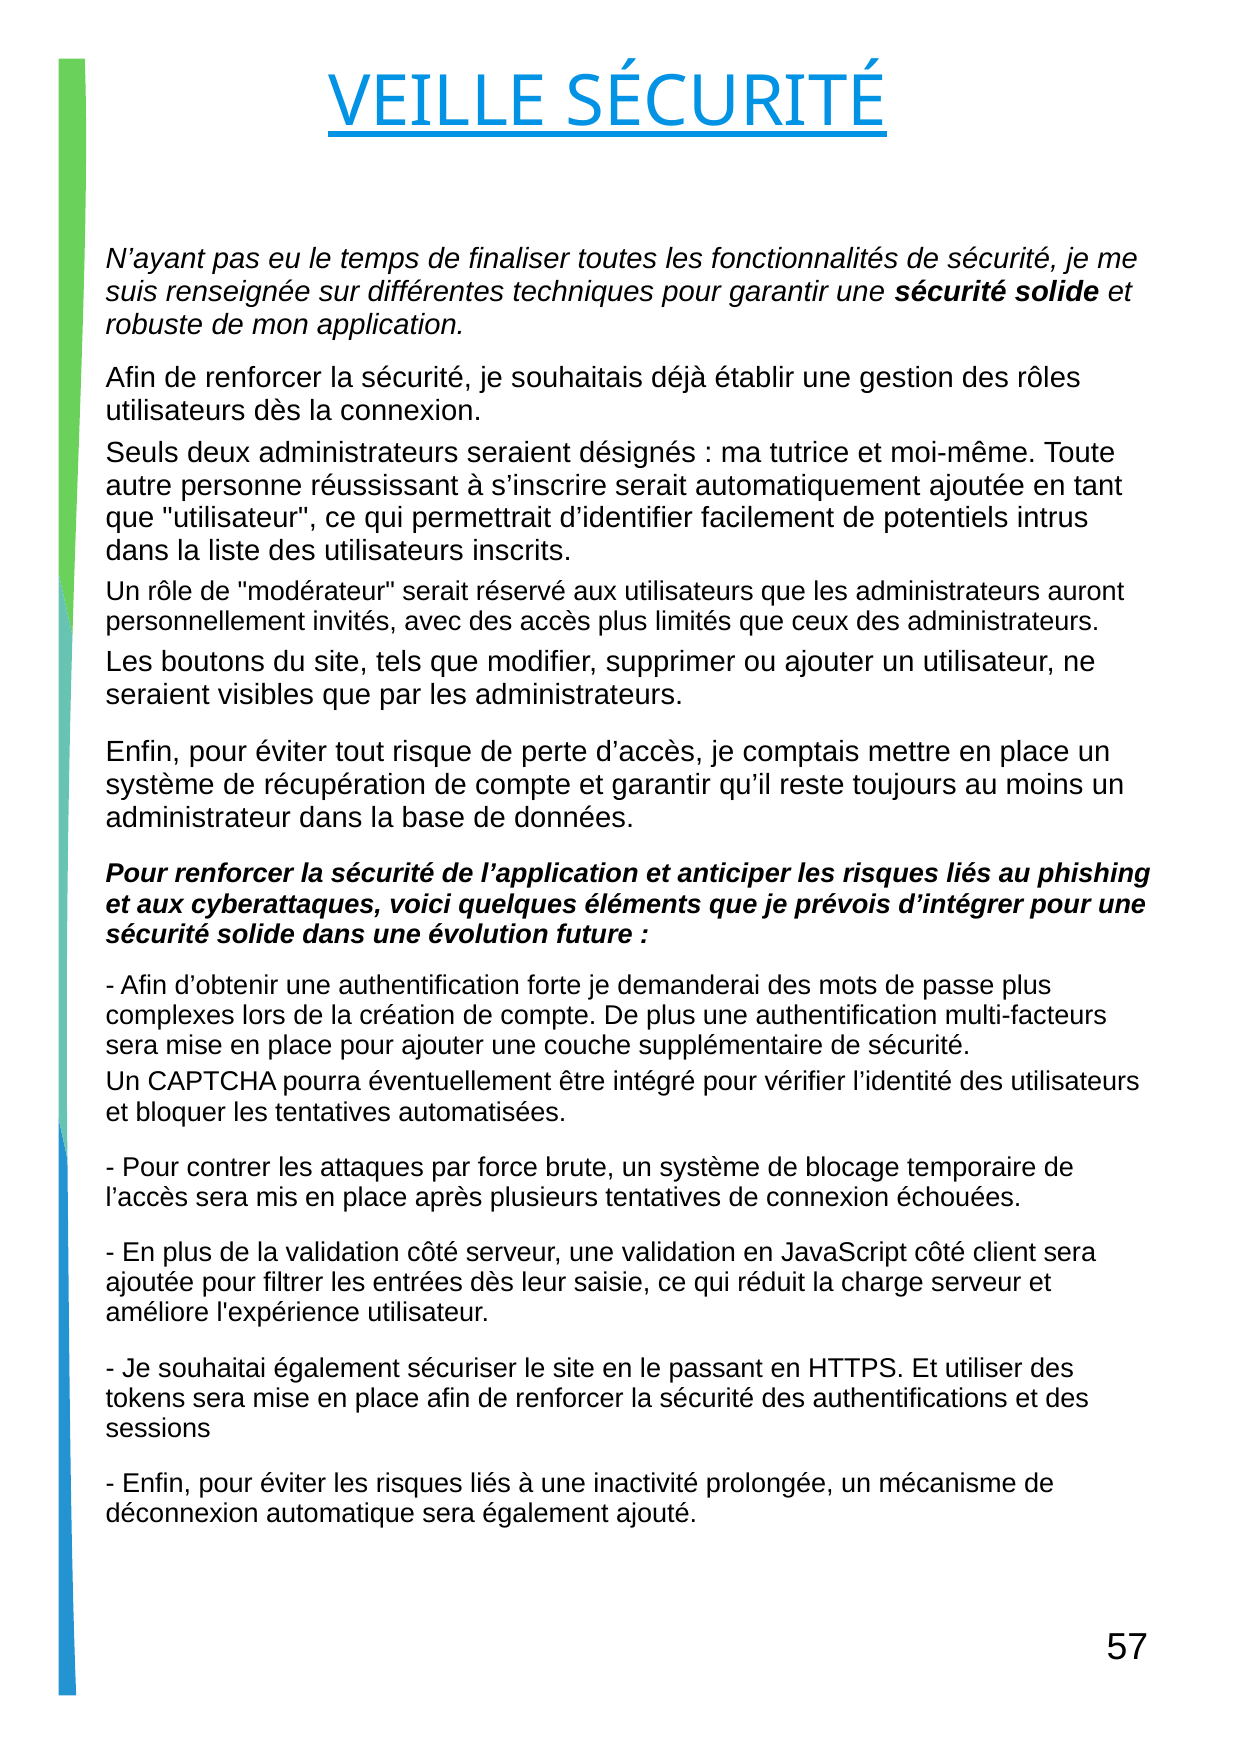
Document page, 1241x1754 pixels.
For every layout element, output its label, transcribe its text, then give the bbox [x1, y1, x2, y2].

text_box <numéro> [1091, 1618, 1241, 1742]
text_box N’ayant pas eu le temps de finaliser toutes les fonctionnalités de sécurité, je me suis renseignée sur différentes techniques pour garantir une sécurité solide et robuste de mon application. Afin de renforcer la sécurité, je souhaitais déjà établir une gestion des rôles utilisateurs dès la connexion. Seuls deux administrateurs seraient désignés : ma tutrice et moi-même. Toute autre personne réussissant à s’inscrire serait automatiquement ajoutée en tant que "utilisateur", ce qui permettrait d’identifier facilement de potentiels intrus dans la liste des utilisateurs inscrits. Un rôle de "modérateur" serait réservé aux utilisateurs que les administrateurs auront personnellement invités, avec des accès plus limités que ceux des administrateurs. Les boutons du site, tels que modifier, supprimer ou ajouter un utilisateur, ne seraient visibles que par les administrateurs. Enfin, pour éviter tout risque de perte d’accès, je comptais mettre en place un système de récupération de compte et garantir qu’il reste toujours au moins un administrateur dans la base de données. Pour renforcer la sécurité de l’application et anticiper les risques liés au phishing et aux cyberattaques, voici quelques éléments que je prévois d’intégrer pour une sécurité solide dans une évolution future : - Afin d’obtenir une authentification forte je demanderai des mots de passe plus complexes lors de la création de compte. De plus une authentification multi-facteurs sera mise en place pour ajouter une couche supplémentaire de sécurité. Un CAPTCHA pourra éventuellement être intégré pour vérifier l’identité des utilisateurs et bloquer les tentatives automatisées. - Pour contrer les attaques par force brute, un système de blocage temporaire de l’accès sera mis en place après plusieurs tentatives de connexion échouées. - En plus de la validation côté serveur, une validation en JavaScript côté client sera ajoutée pour filtrer les entrées dès leur saisie, ce qui réduit la charge serveur et améliore l'expérience utilisateur. - Je souhaitai également sécuriser le site en le passant en HTTPS. Et utiliser des tokens sera mise en place afin de renforcer la sécurité des authentifications et des sessions - Enfin, pour éviter les risques liés à une inactivité prolongée, un mécanisme de déconnexion automatique sera également ajouté. [90, 234, 1165, 1587]
text_box VEILLE SÉCURITÉ [313, 42, 933, 234]
